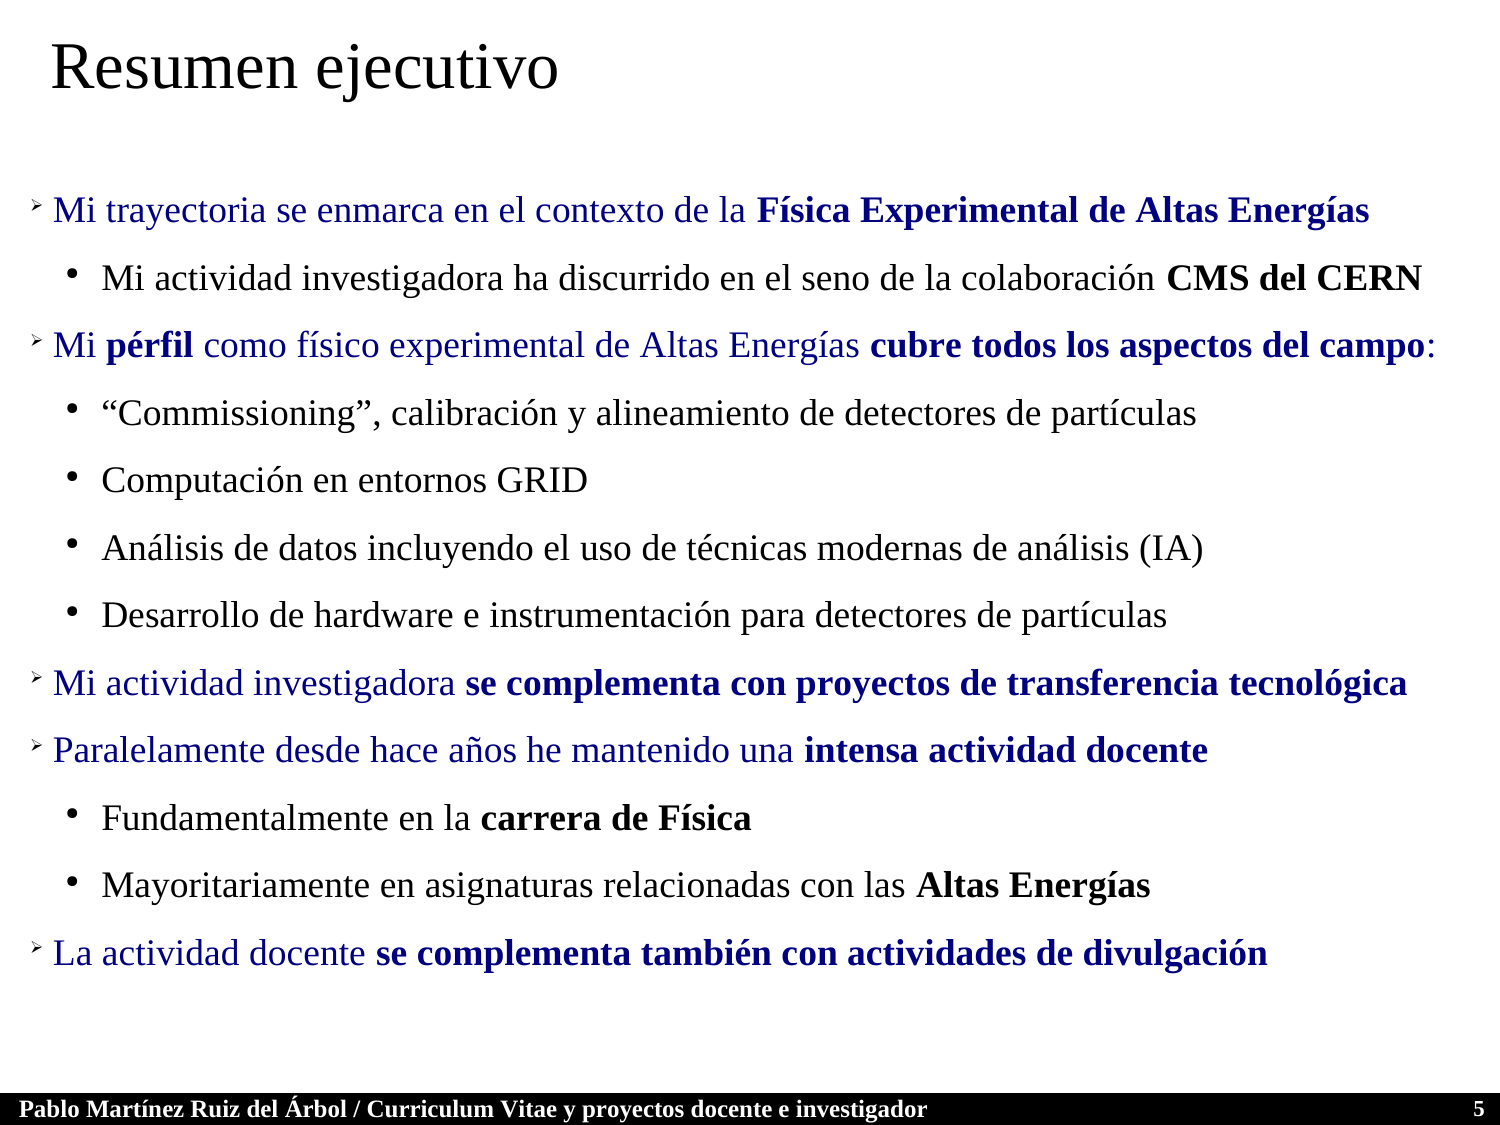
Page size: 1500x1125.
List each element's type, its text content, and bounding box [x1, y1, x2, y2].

text_box Resumen ejecutivo [0, 12, 636, 121]
text_box Mi trayectoria se enmarca en el contexto de la Física Experimental de Altas Energías Mi actividad investigadora ha discurrido en el seno de la colaboración CMS del CERN Mi pérfil como físico experimental de Altas Energías cubre todos los aspectos del campo: “Commissioning”, calibración y alineamiento de detectores de partículas Computación en entornos GRID Análisis de datos incluyendo el uso de técnicas modernas de análisis (IA) Desarrollo de hardware e instrumentación para detectores de partículas Mi actividad investigadora se complementa con proyectos de transferencia tecnológica Paralelamente desde hace años he mantenido una intensa actividad docente Fundamentalmente en la carrera de Física Mayoritariamente en asignaturas relacionadas con las Altas Energías La actividad docente se complementa también con actividades de divulgación [11, 150, 1500, 892]
